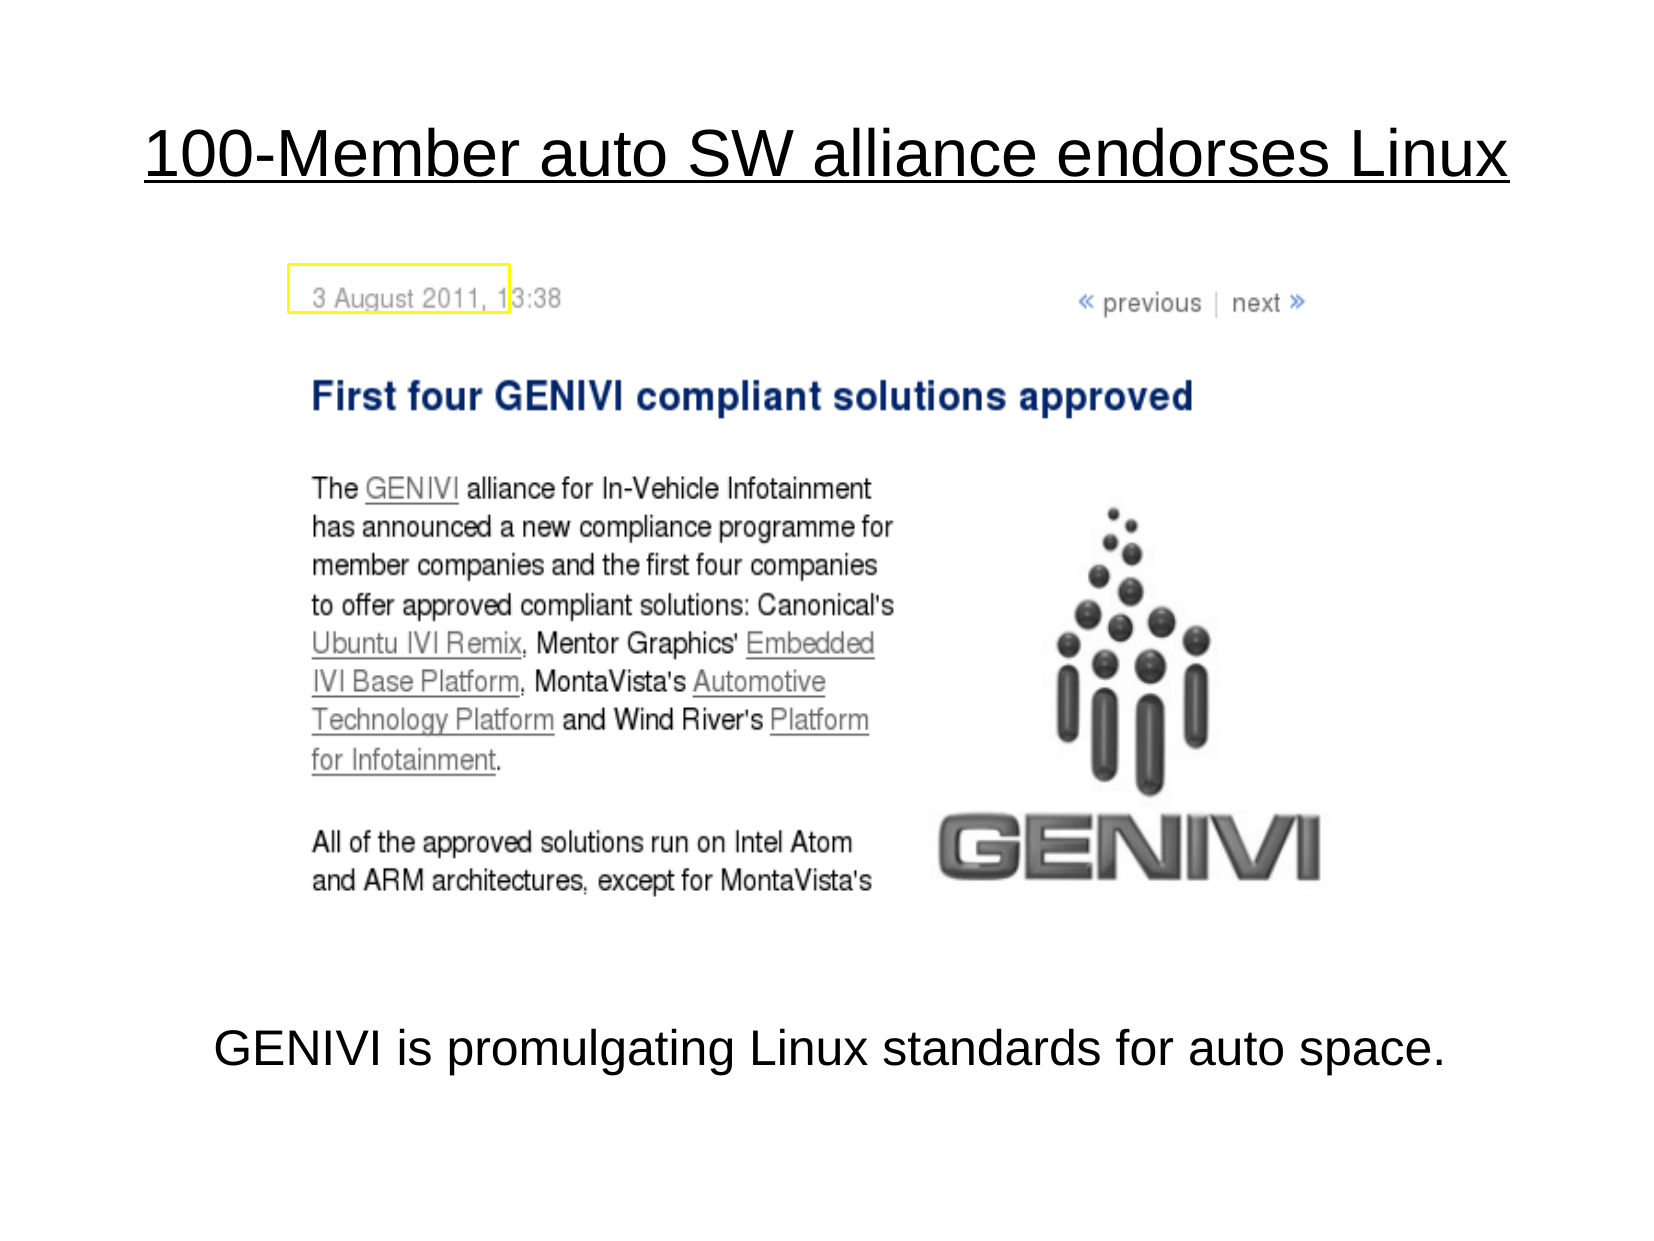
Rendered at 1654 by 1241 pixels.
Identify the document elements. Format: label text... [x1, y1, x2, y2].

picture [303, 266, 508, 311]
title 100-Member auto SW alliance endorses Linux [82, 49, 1571, 257]
picture [303, 257, 1339, 905]
text_box GENIVI is promulgating Linux standards for auto space. [198, 1012, 1463, 1084]
